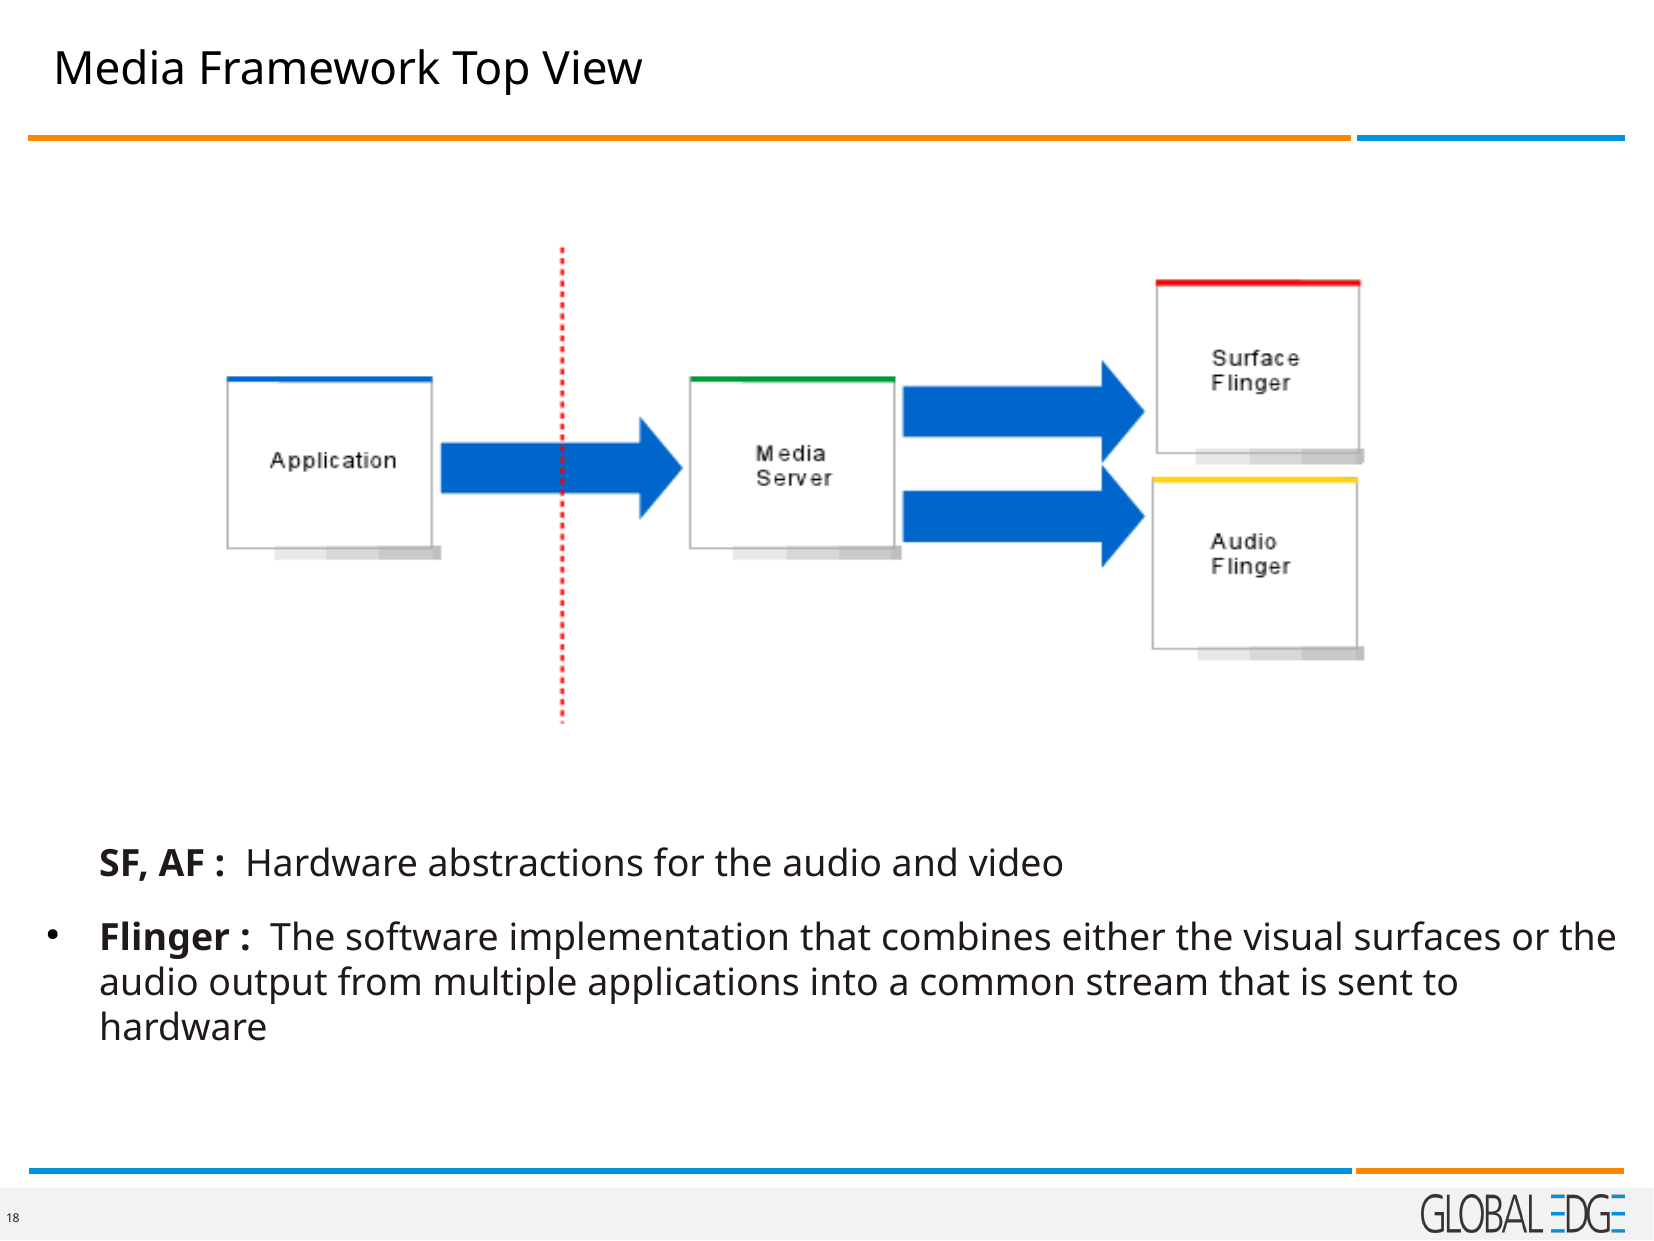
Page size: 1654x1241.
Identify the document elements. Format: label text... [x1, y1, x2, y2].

picture [1421, 1194, 1625, 1233]
list SF, AF : Hardware abstractions for the audio and video Flinger : The software implementation that combines either the visual surfaces or the audio output from multiple applications into a common stream that is sent to hardware [28, 243, 1625, 1070]
picture [150, 188, 1394, 733]
title Media Framework Top View [17, 18, 1499, 115]
